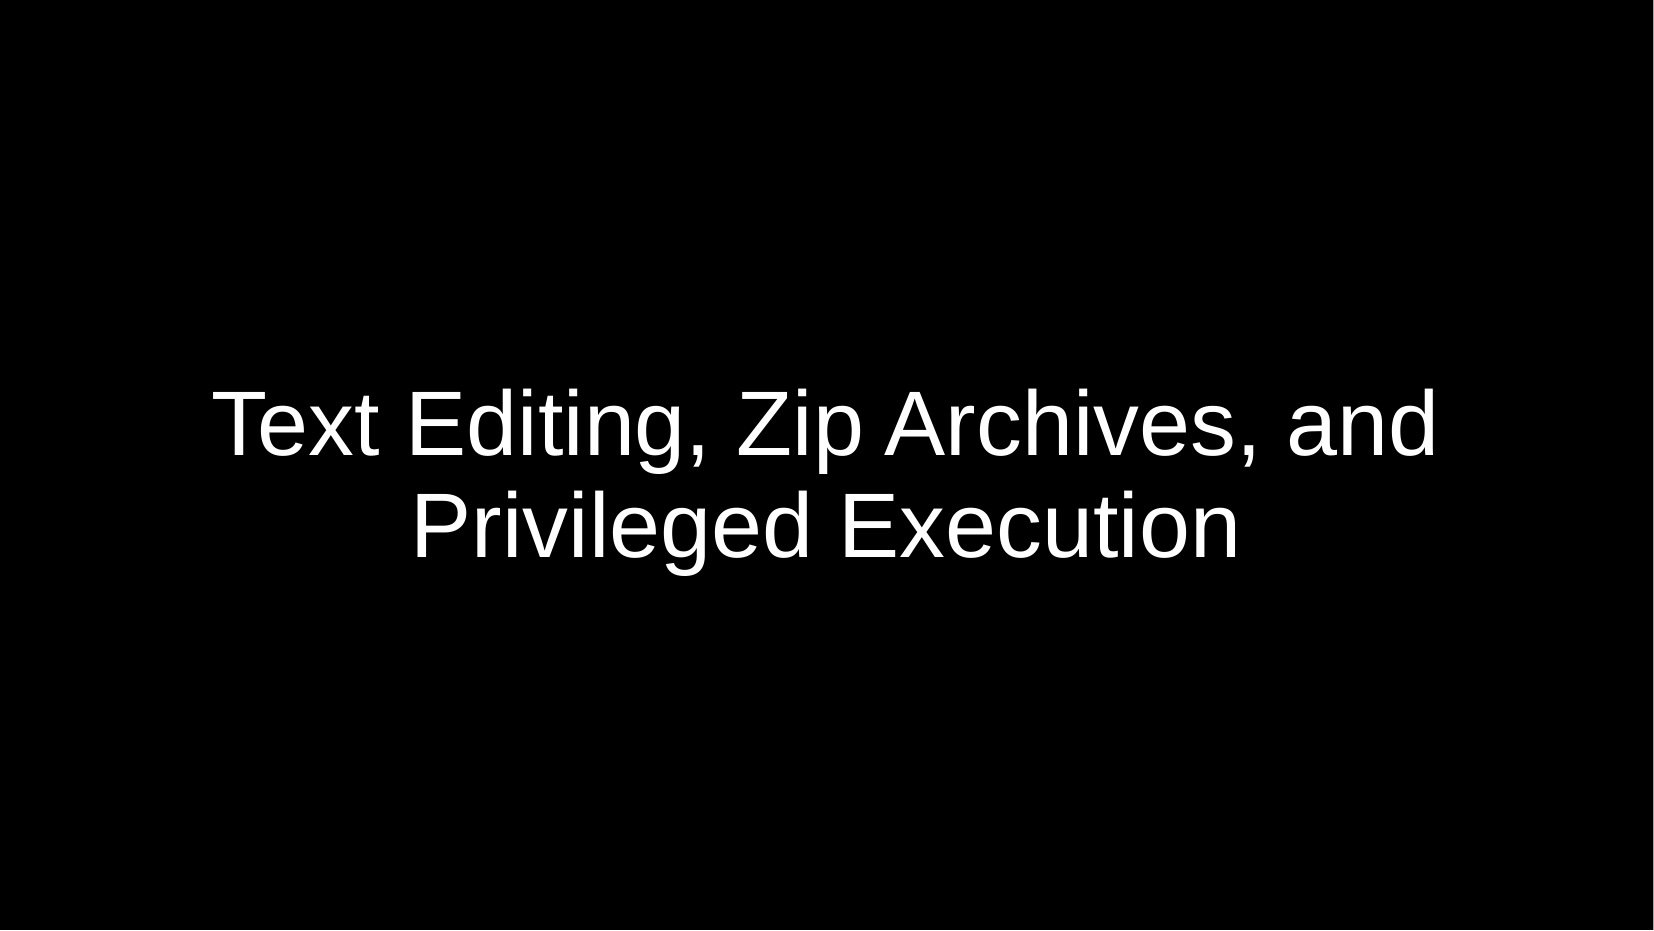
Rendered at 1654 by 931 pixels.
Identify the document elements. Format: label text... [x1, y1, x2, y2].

title Text Editing, Zip Archives, and Privileged Execution [82, 372, 1571, 578]
